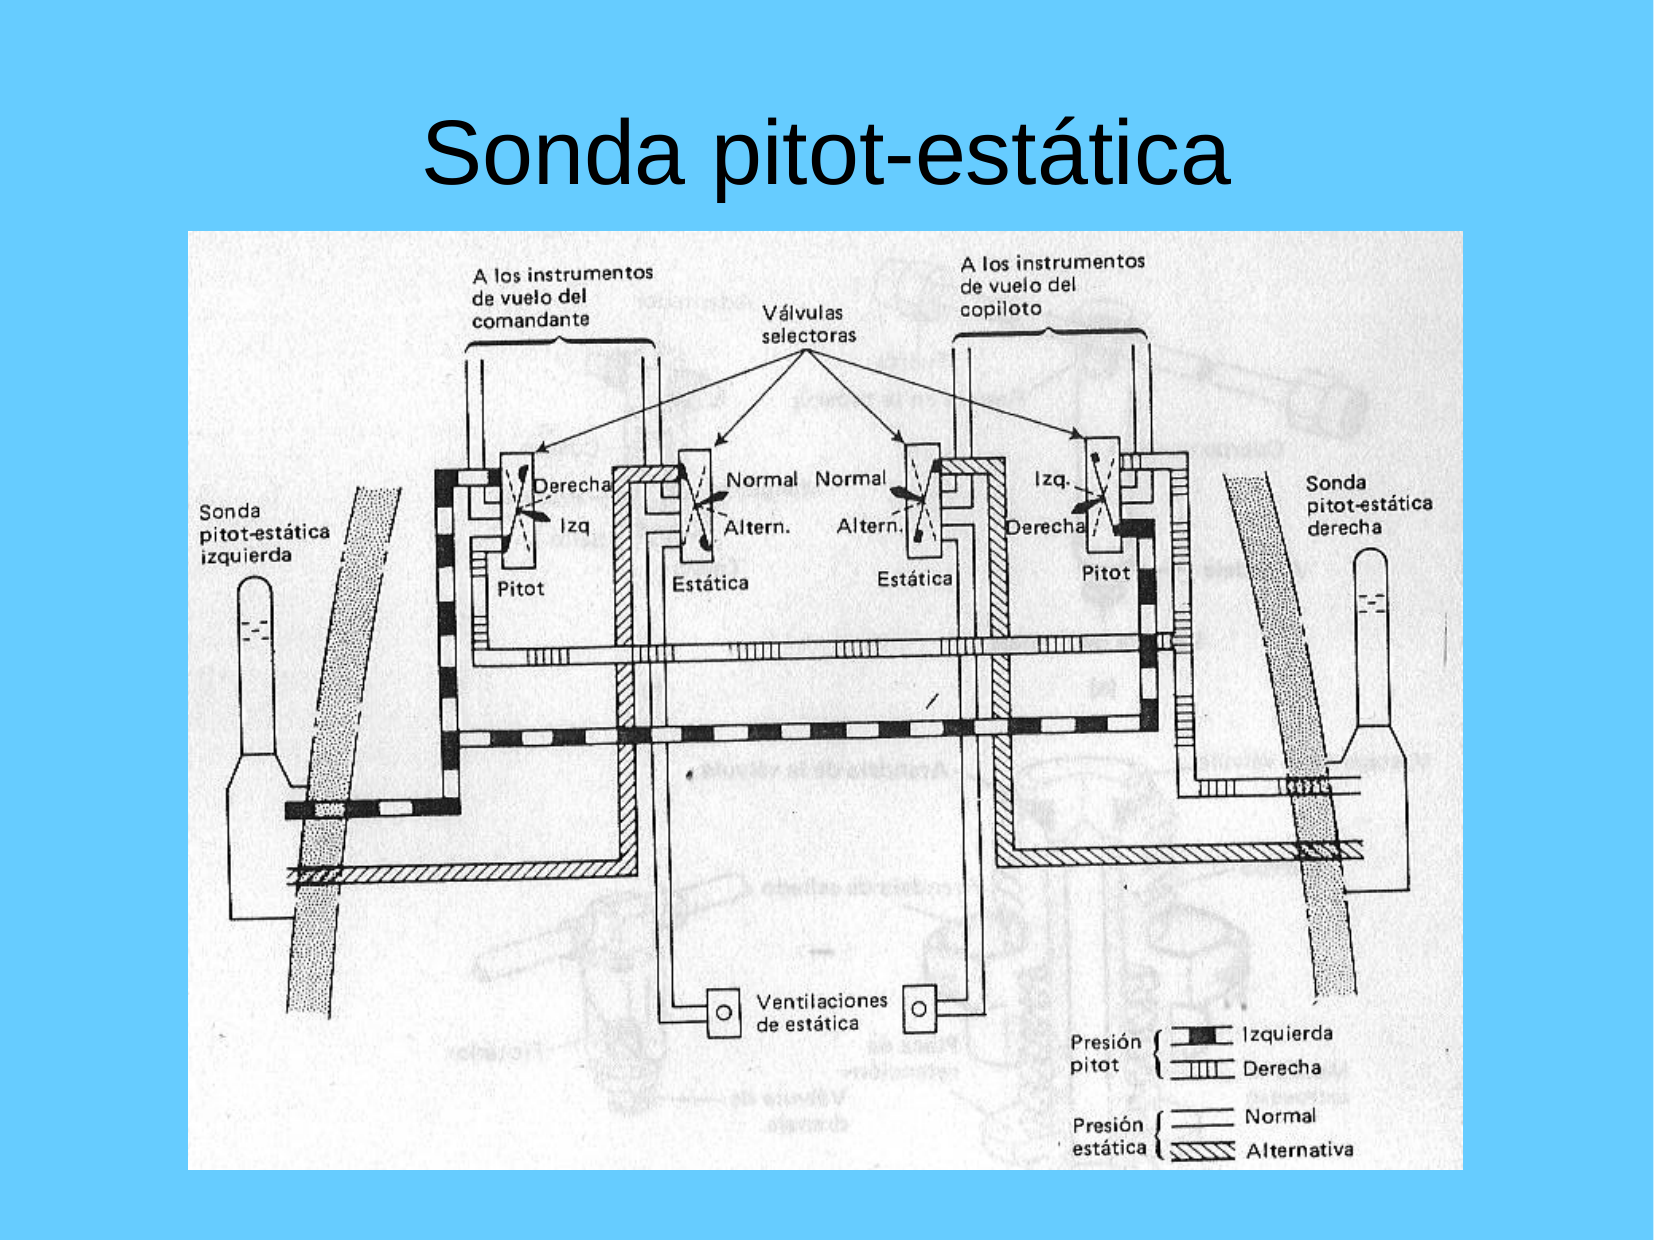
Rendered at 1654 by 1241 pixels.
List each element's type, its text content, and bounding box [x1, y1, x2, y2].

picture [188, 231, 1463, 1170]
title Sonda pitot-estática [82, 49, 1571, 257]
